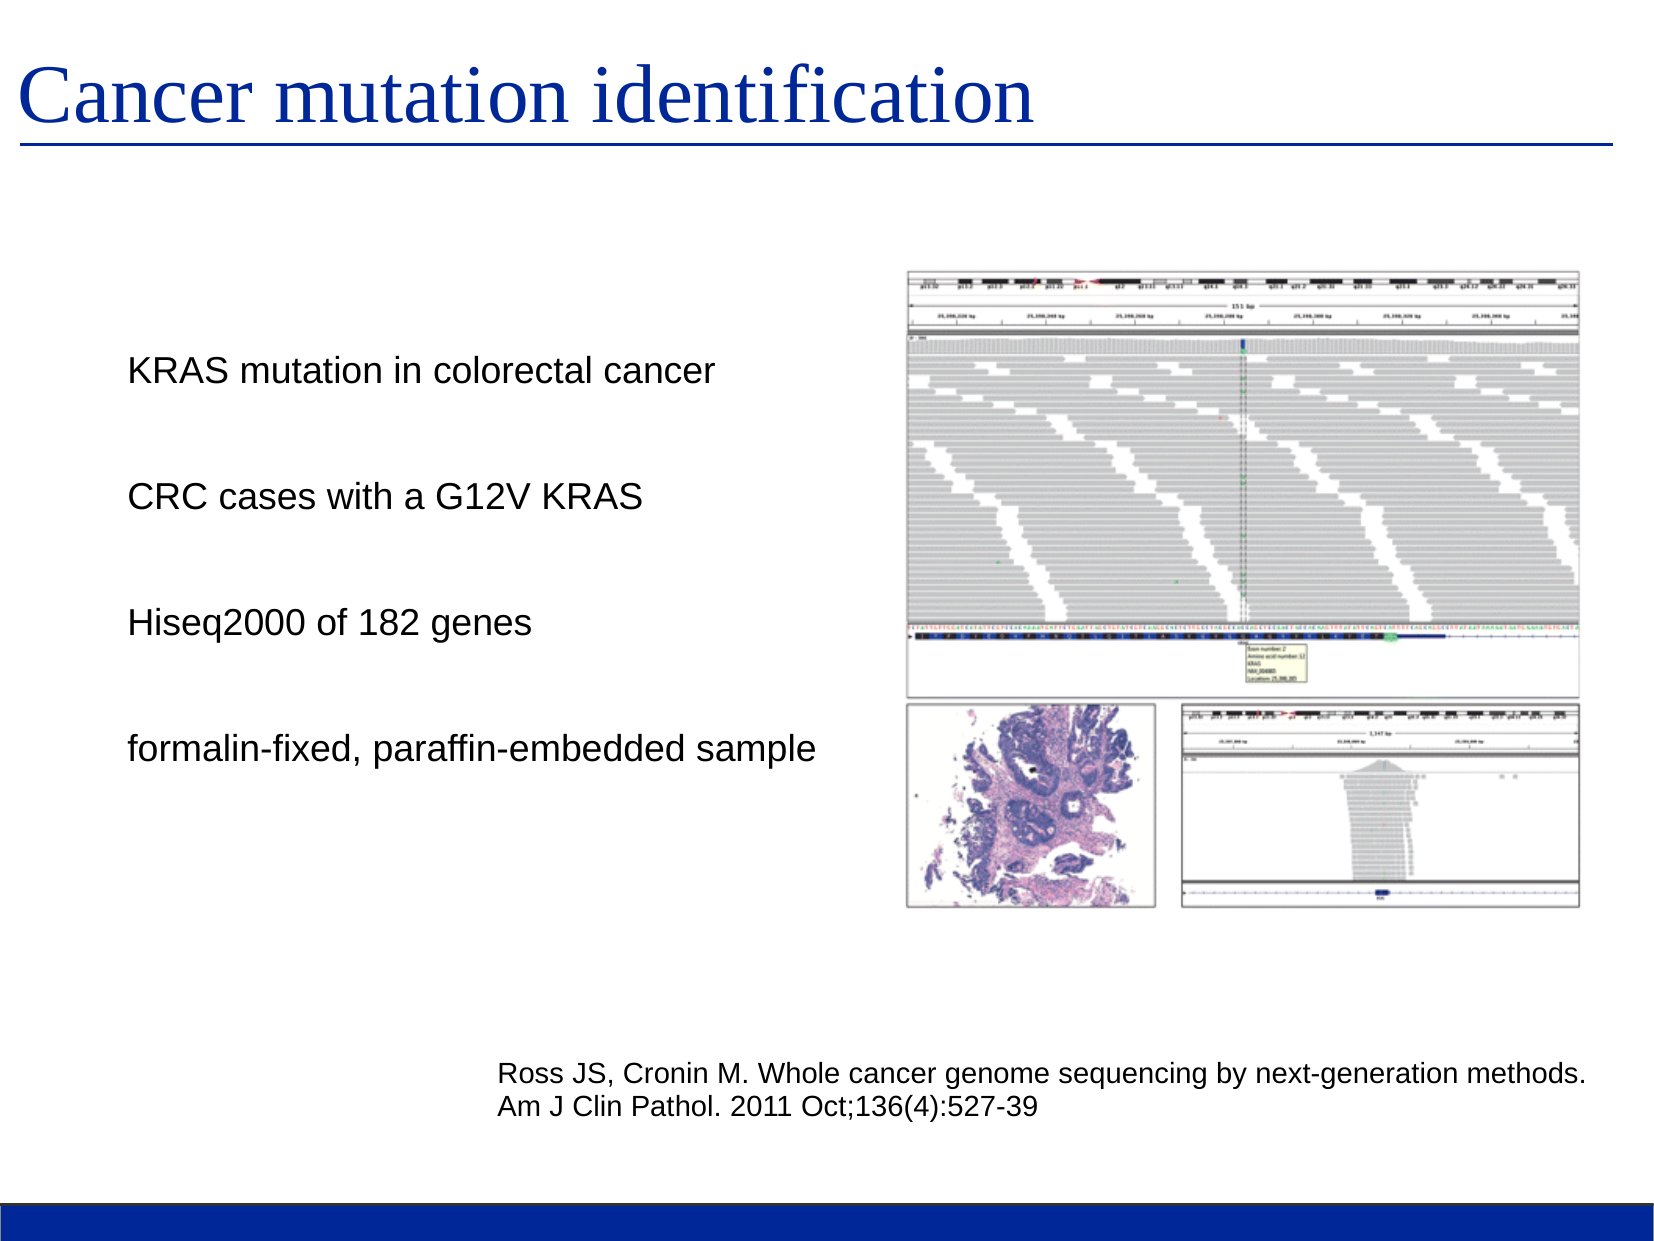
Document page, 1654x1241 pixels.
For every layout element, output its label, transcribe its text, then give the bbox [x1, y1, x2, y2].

picture [900, 262, 1588, 913]
title Cancer mutation identification [17, 0, 1589, 198]
text_box KRAS mutation in colorectal cancer CRC cases with a G12V KRAS Hiseq2000 of 182 genes formalin-fixed, paraffin-embedded sample [112, 300, 863, 901]
text_box Ross JS, Cronin M. Whole cancer genome sequencing by next-generation methods. Am J Clin Pathol. 2011 Oct;136(4):527-39 [482, 1050, 1613, 1131]
